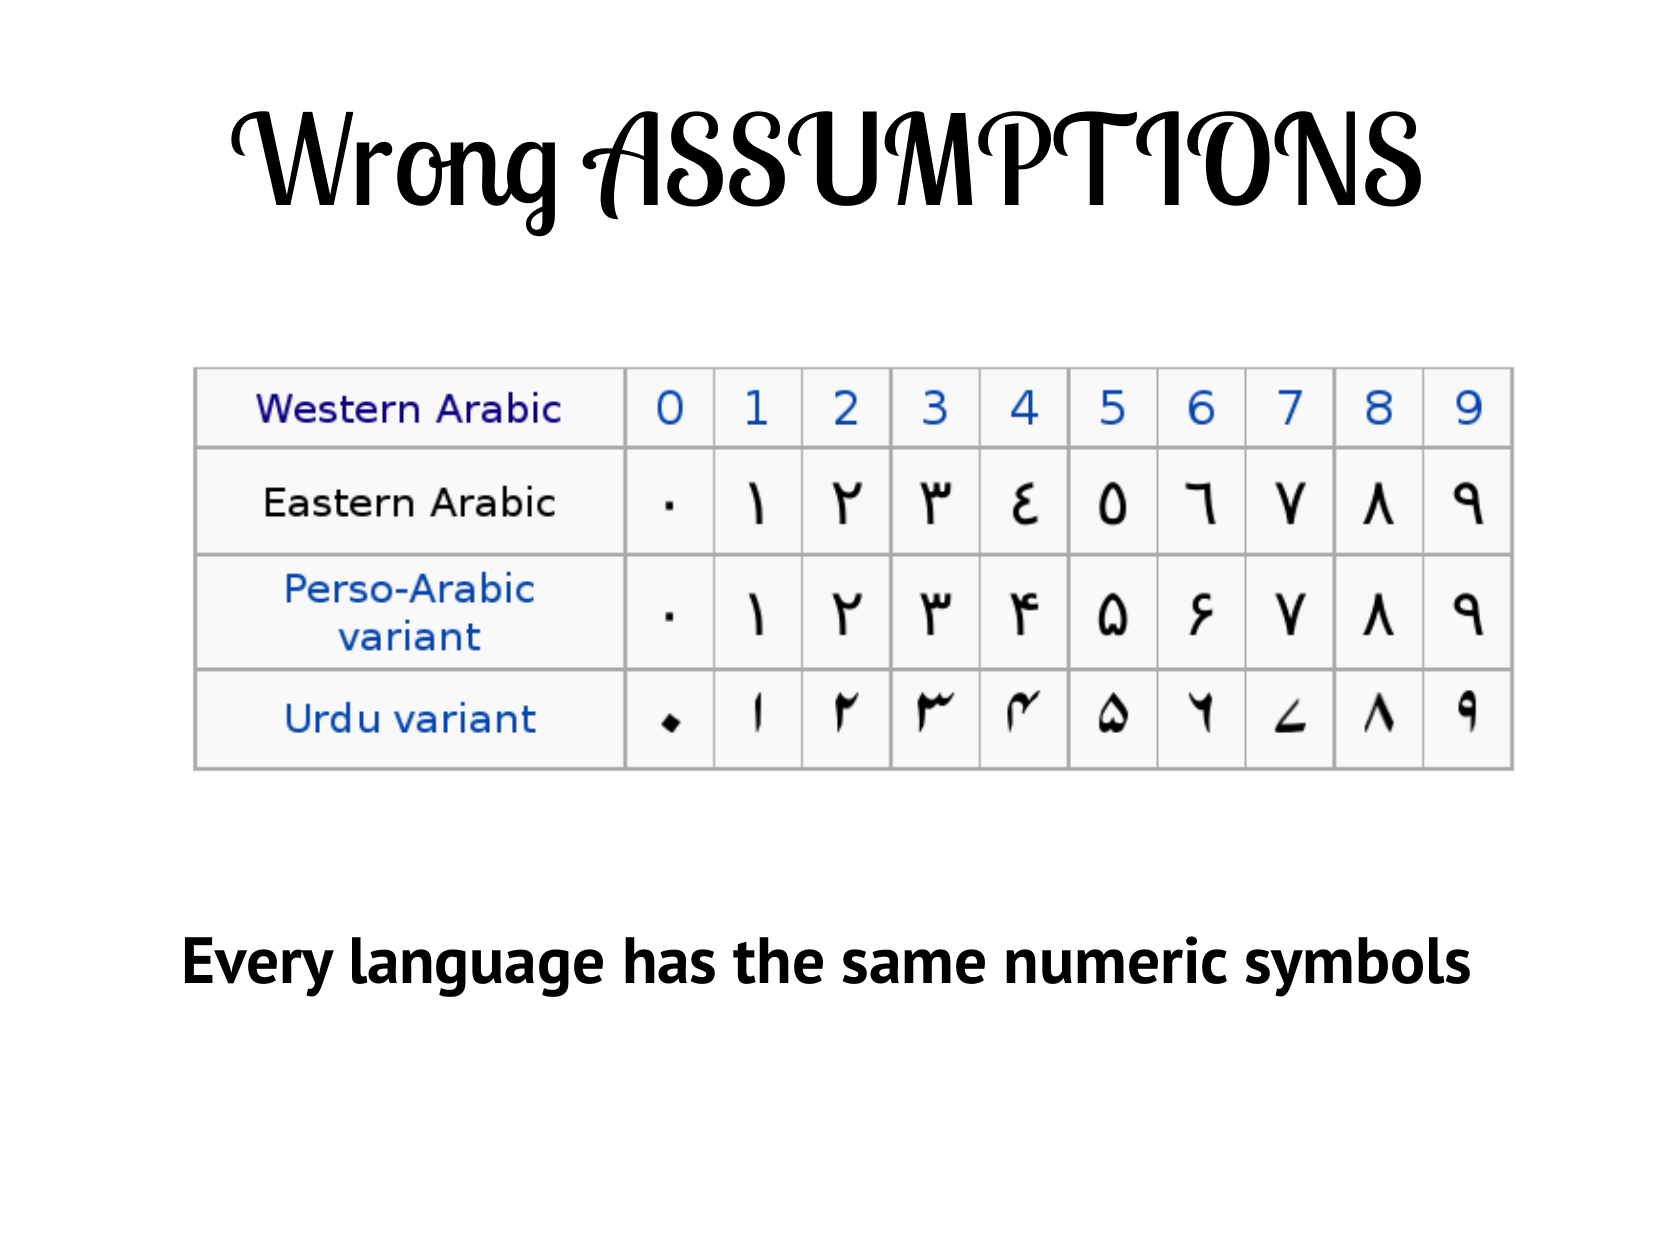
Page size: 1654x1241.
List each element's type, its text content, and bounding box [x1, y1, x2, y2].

list Every language has the same numeric symbols [82, 290, 1571, 1010]
picture [188, 360, 1524, 777]
title Wrong ASSUMPTIONS [82, 55, 1571, 263]
